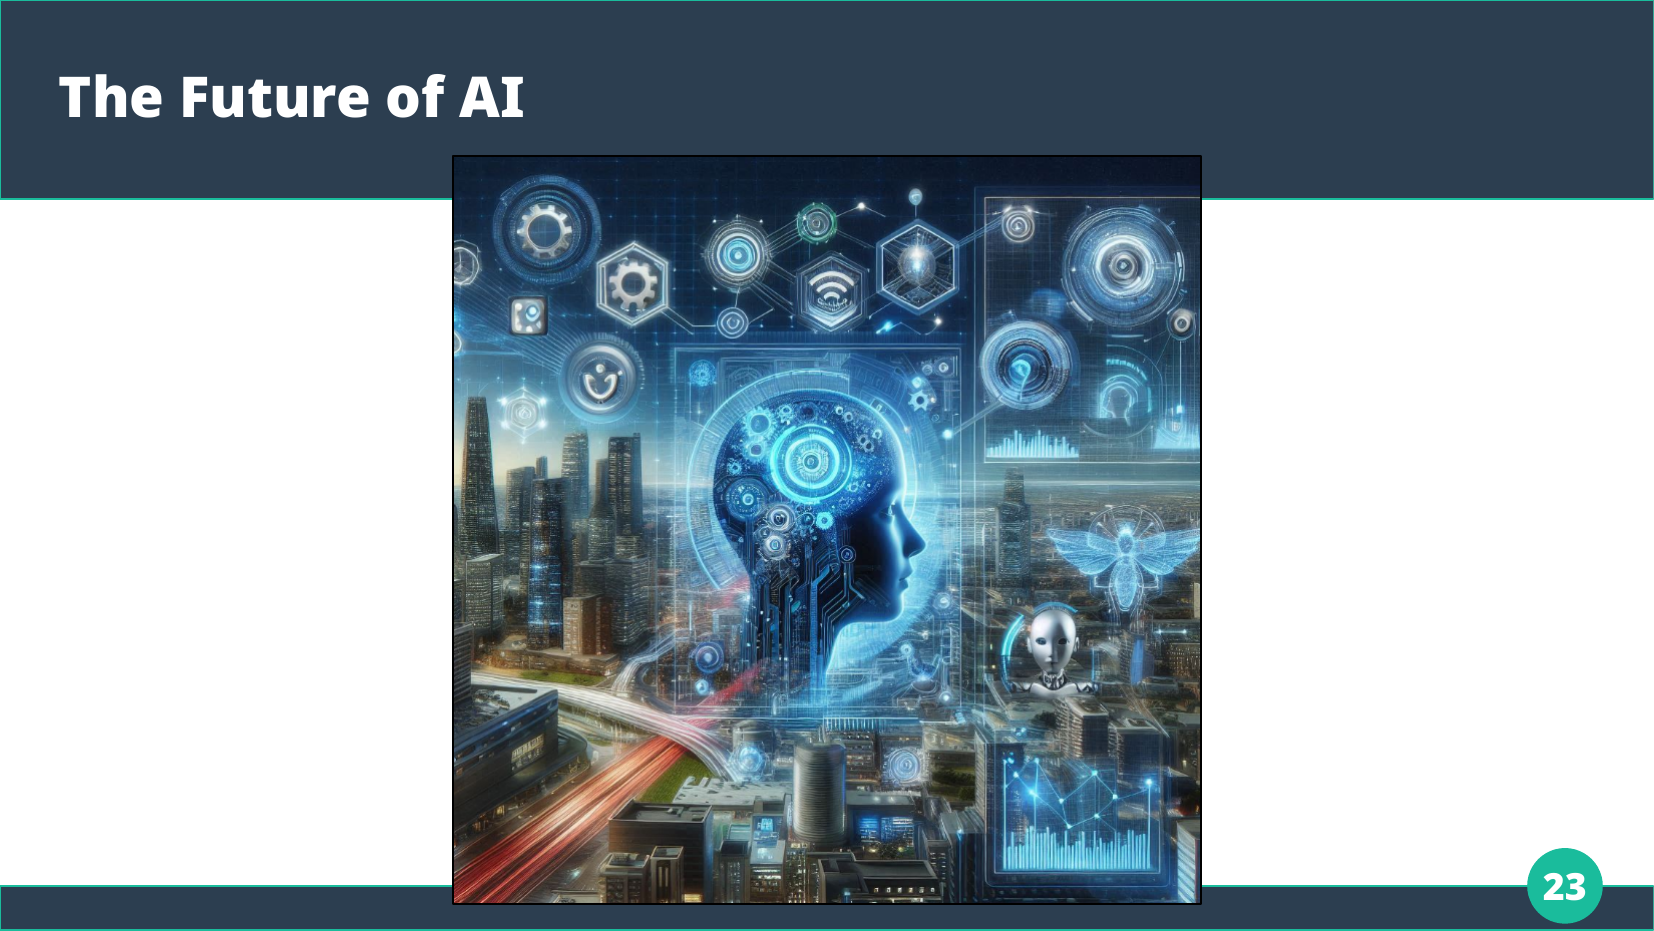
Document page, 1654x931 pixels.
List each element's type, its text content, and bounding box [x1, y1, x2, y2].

picture [453, 156, 1201, 904]
title The Future of AI [59, 37, 1595, 156]
